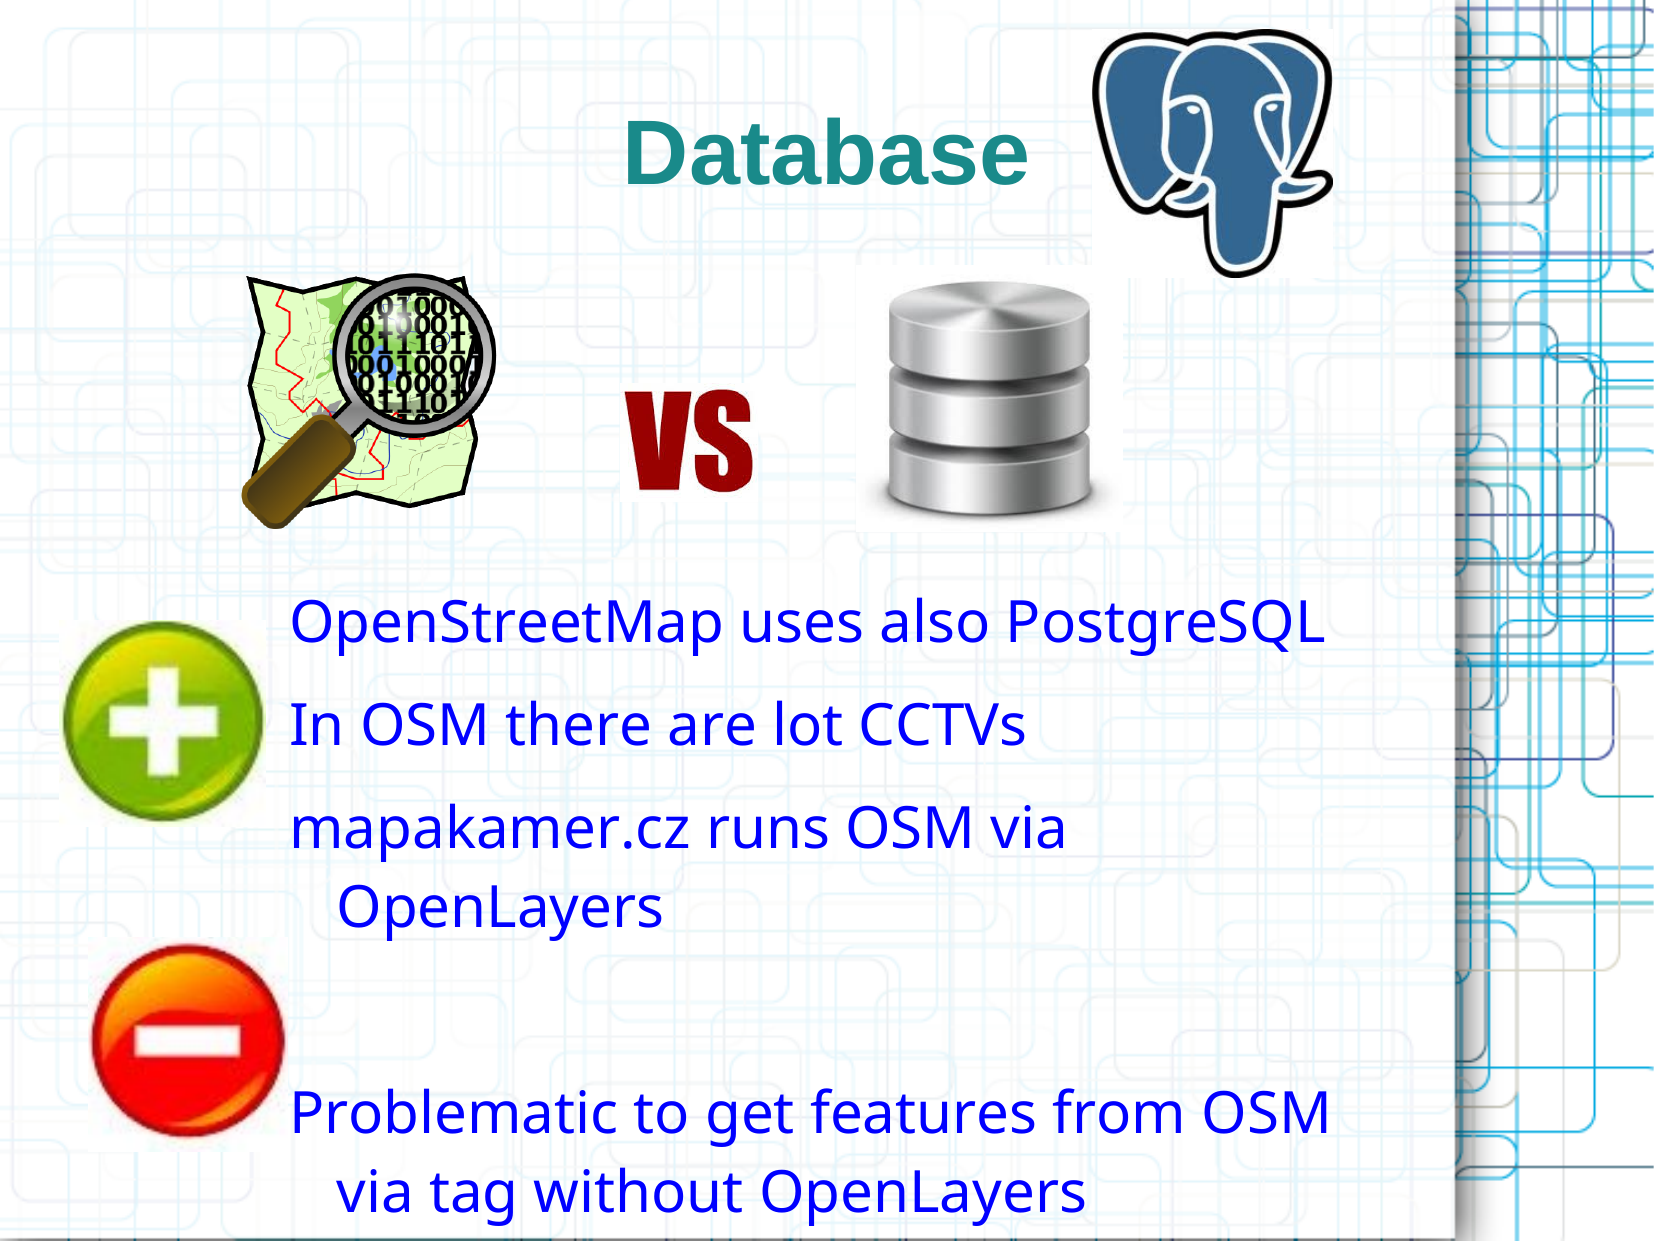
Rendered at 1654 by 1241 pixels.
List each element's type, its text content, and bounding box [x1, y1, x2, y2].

title Database [1333, 56, 1571, 250]
title Database [82, 56, 1092, 250]
list OpenStreetMap uses also PostgreSQL In OSM there are lot CCTVs mapakamer.cz runs OSM via OpenLayers Problematic to get features from OSM via tag without OpenLayers Problems with queue adding of data OSM doesn't support images [88, 460, 1400, 1241]
picture [0, 0, 1654, 1241]
